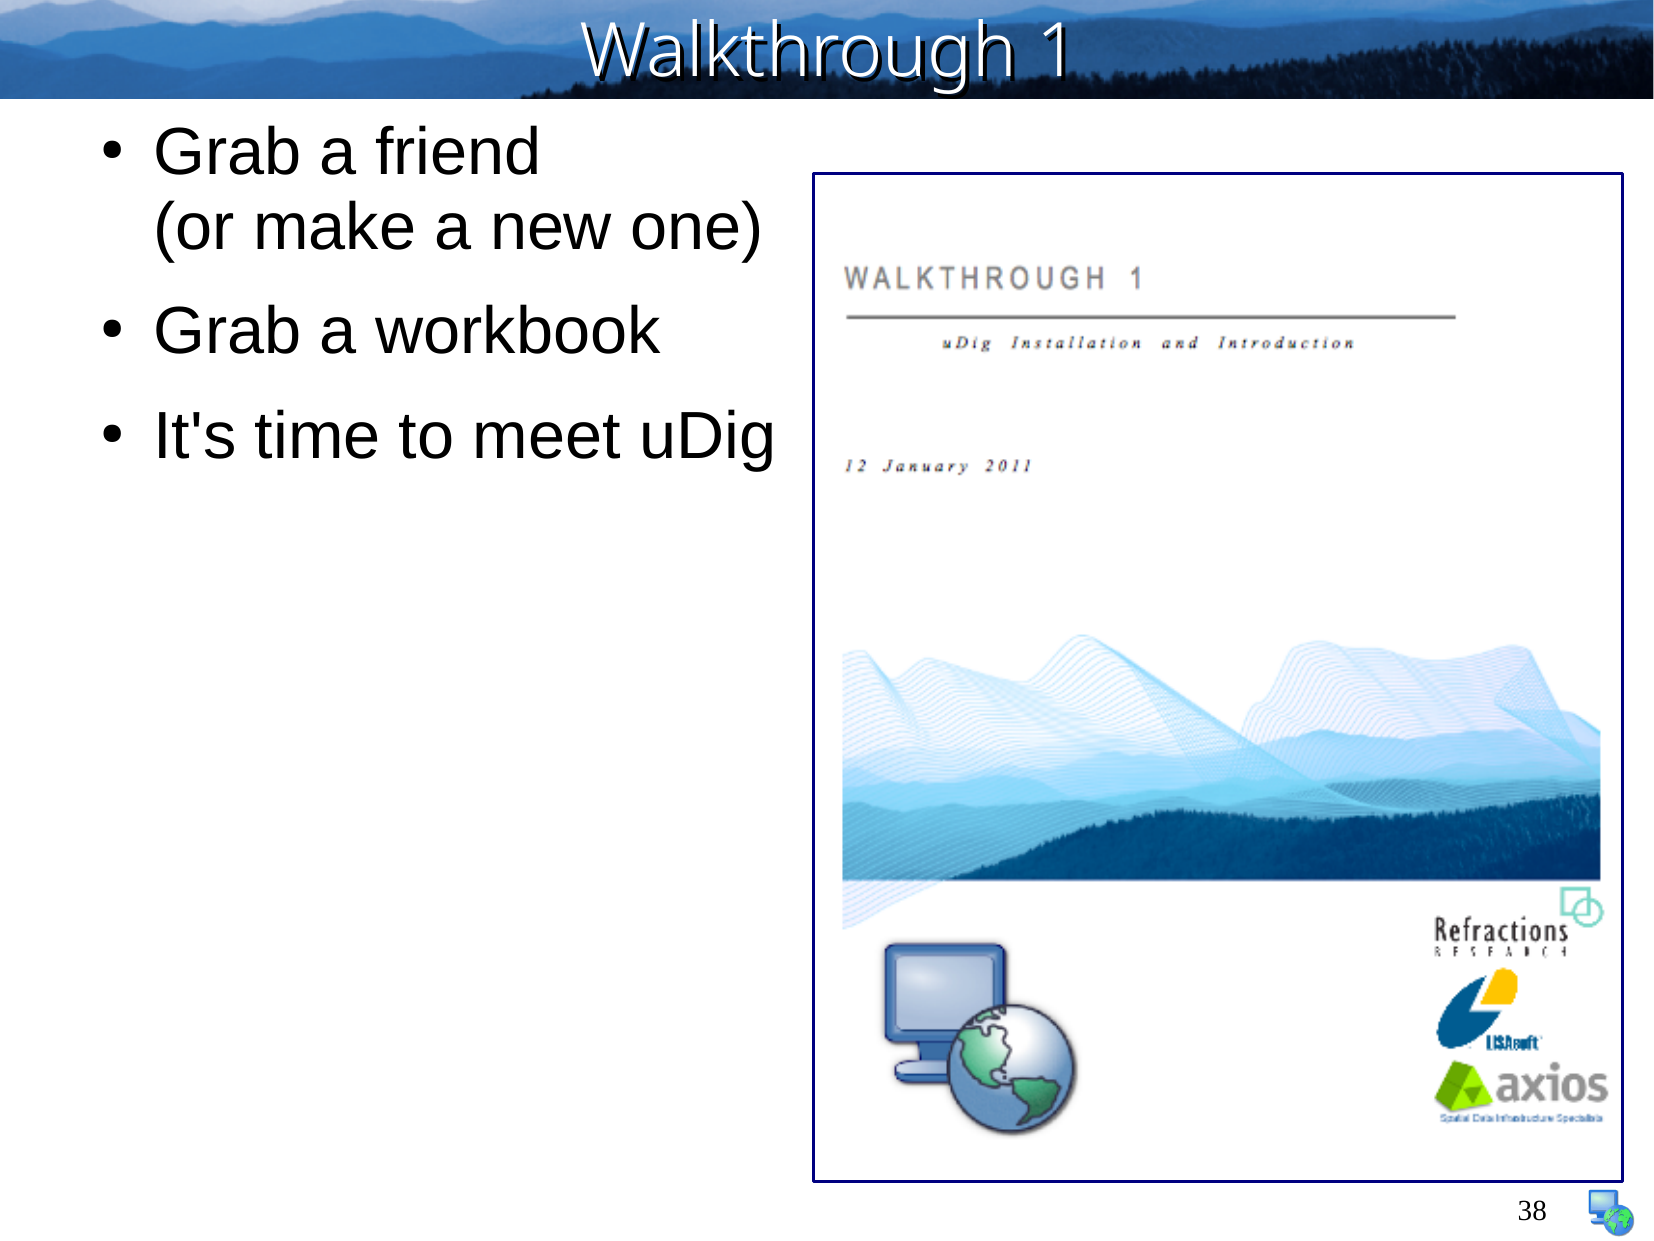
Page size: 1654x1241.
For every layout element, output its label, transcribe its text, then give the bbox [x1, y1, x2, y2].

title Walkthrough 1 [49, 0, 1611, 96]
picture [958, 0, 1654, 99]
picture [1588, 1189, 1635, 1238]
picture [1571, 175, 1622, 1181]
picture [0, 0, 945, 99]
list Grab a friend (or make a new one) Grab a workbook It's time to meet uDig [82, 114, 1571, 1184]
